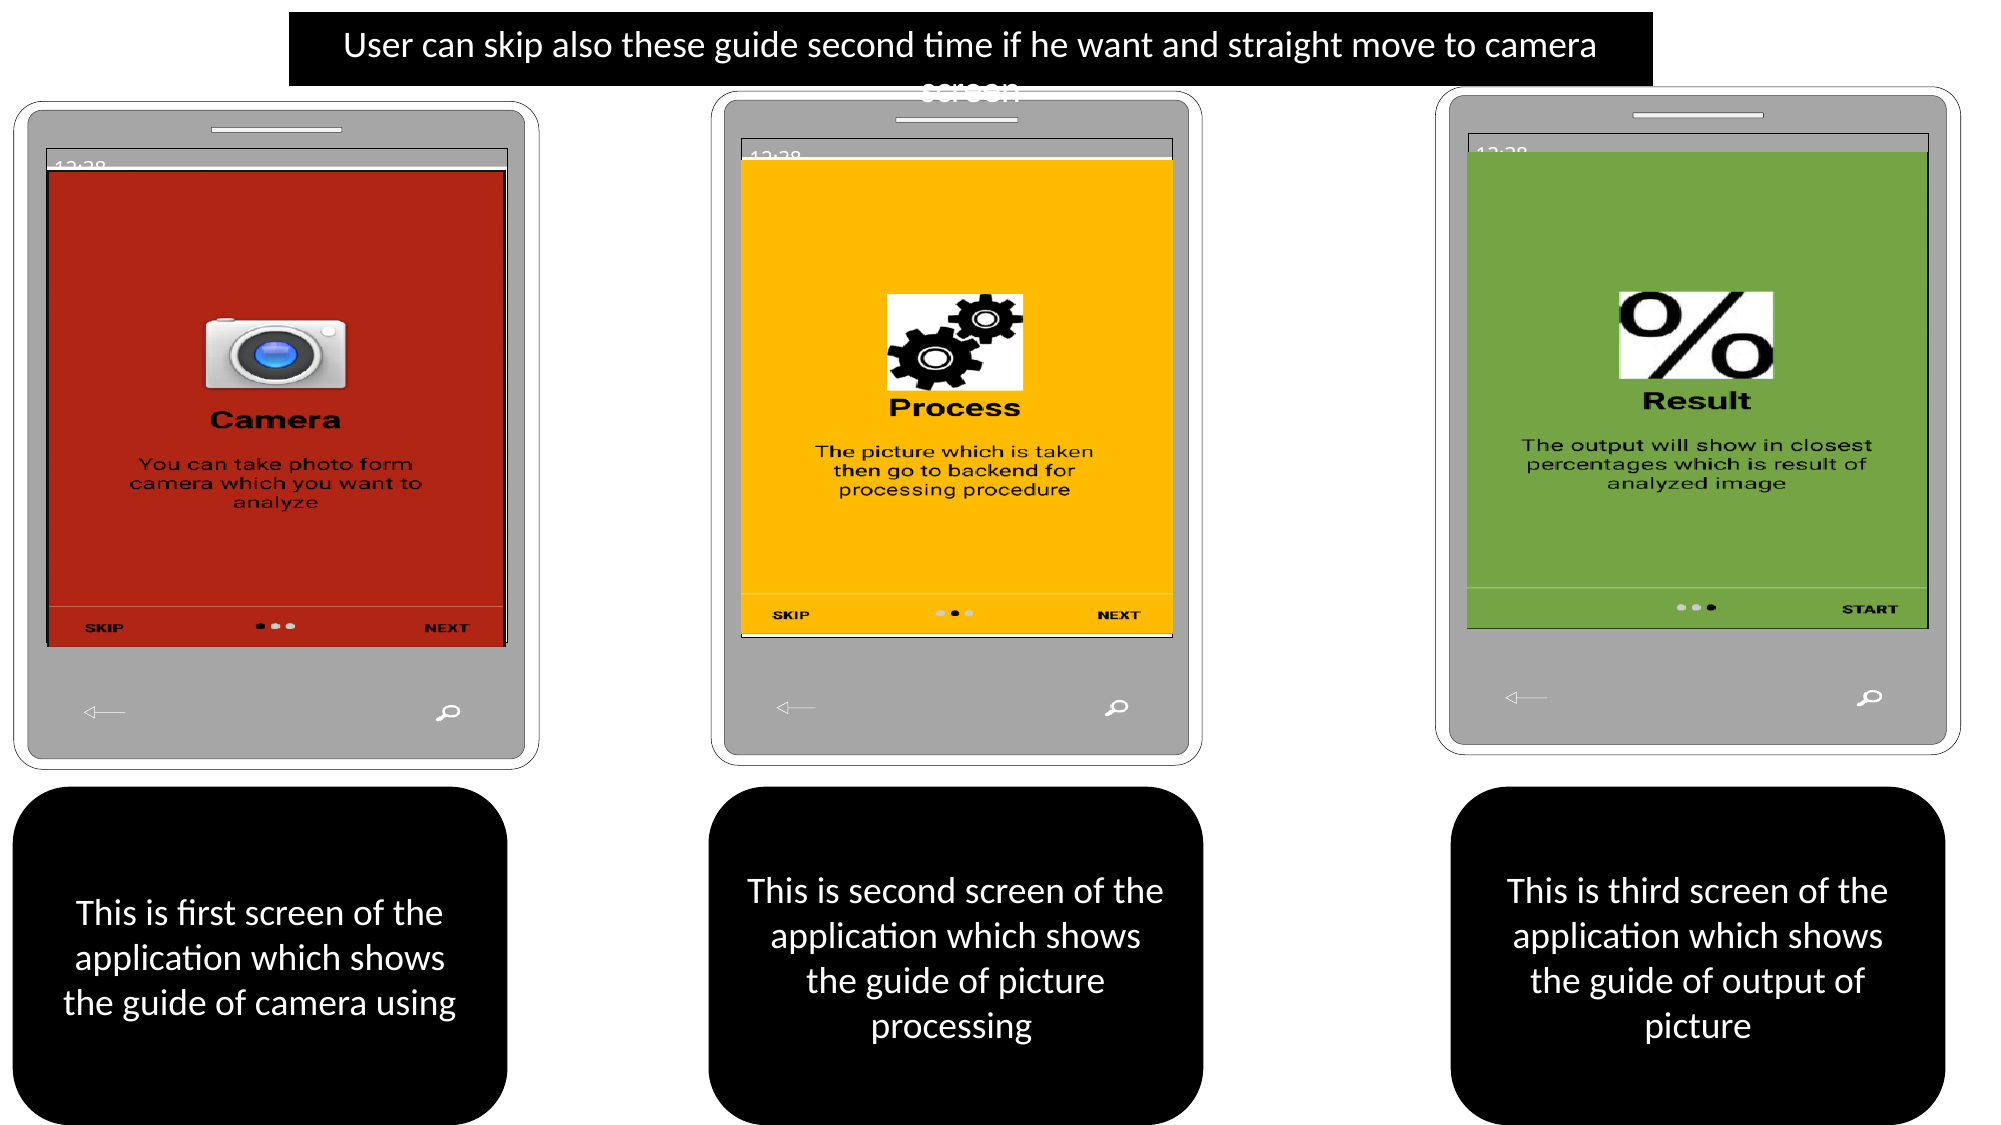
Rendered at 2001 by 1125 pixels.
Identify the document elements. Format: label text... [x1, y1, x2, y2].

text_box This is second screen of the application which shows the guide of picture processing [709, 787, 1203, 1125]
text_box This is first screen of the application which shows the guide of camera using [13, 787, 507, 1125]
picture [420, 694, 476, 731]
text_box 12:38 [742, 139, 1172, 157]
picture [1090, 689, 1143, 726]
text_box [13, 101, 540, 770]
text_box [1435, 86, 1961, 755]
text_box 12:38 [1468, 134, 1929, 152]
text_box [711, 91, 1203, 766]
text_box This is third screen of the application which shows the guide of output of picture [1451, 787, 1945, 1125]
picture [741, 160, 1173, 634]
text_box User can skip also these guide second time if he want and straight move to camera screen [290, 13, 1652, 85]
picture [1841, 680, 1898, 716]
picture [1467, 152, 1929, 630]
text_box 12:38 [46, 148, 507, 167]
picture [47, 170, 506, 647]
